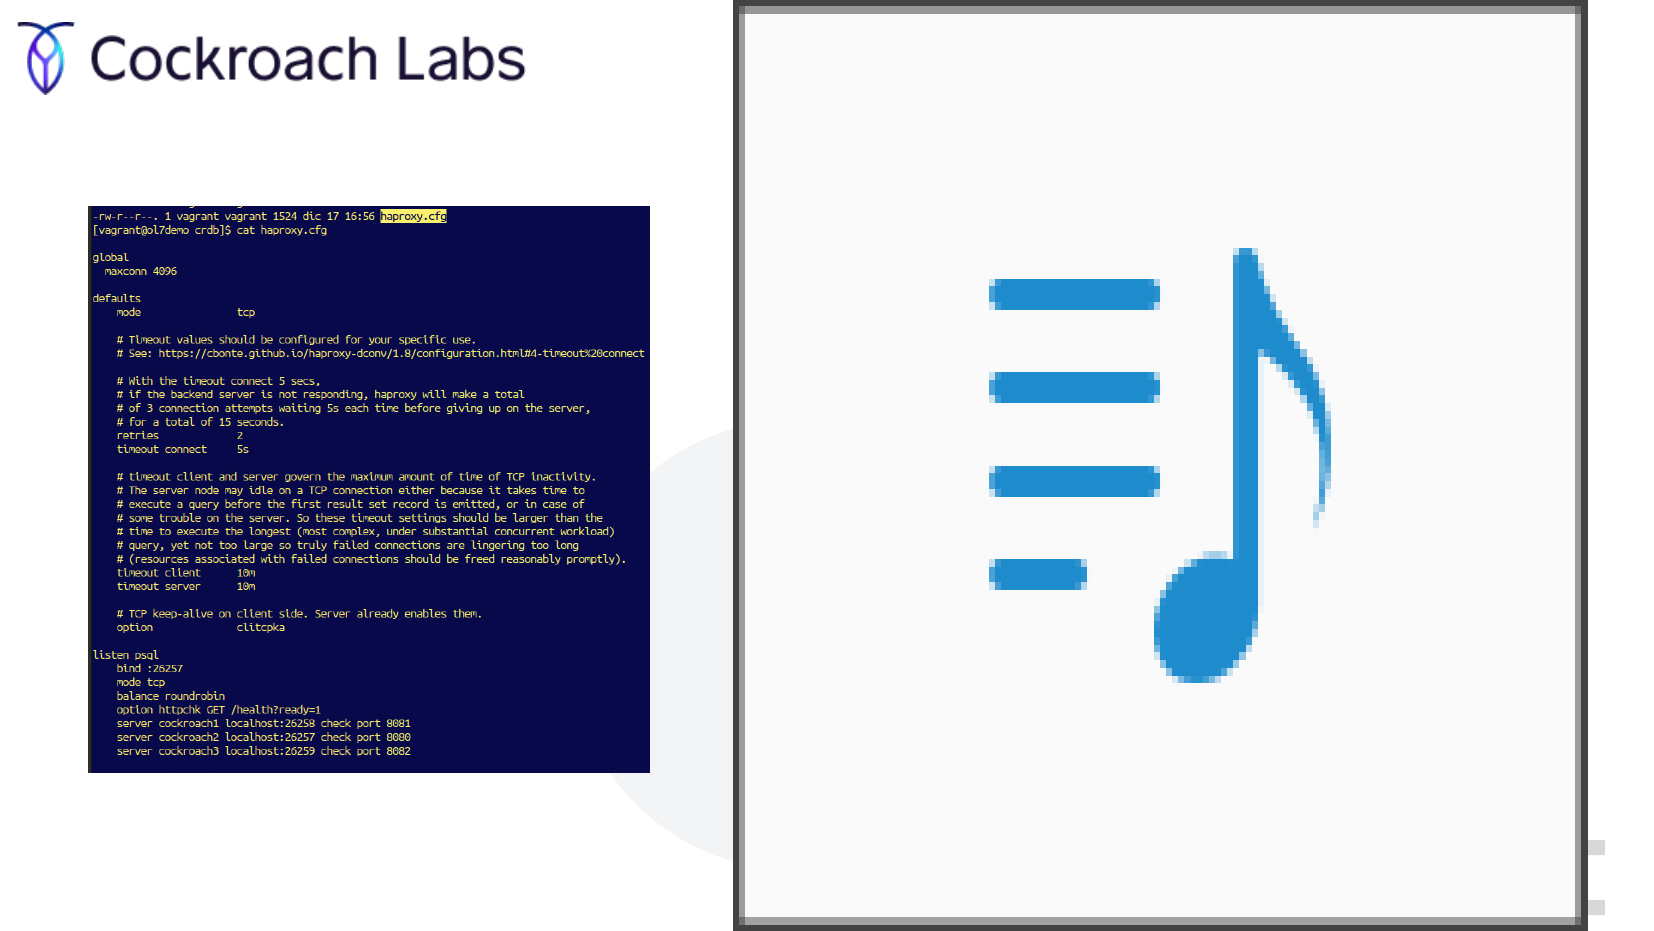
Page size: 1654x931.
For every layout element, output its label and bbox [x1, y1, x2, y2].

picture [88, 206, 650, 773]
picture [17, 22, 526, 95]
text_box [732, 0, 1589, 931]
